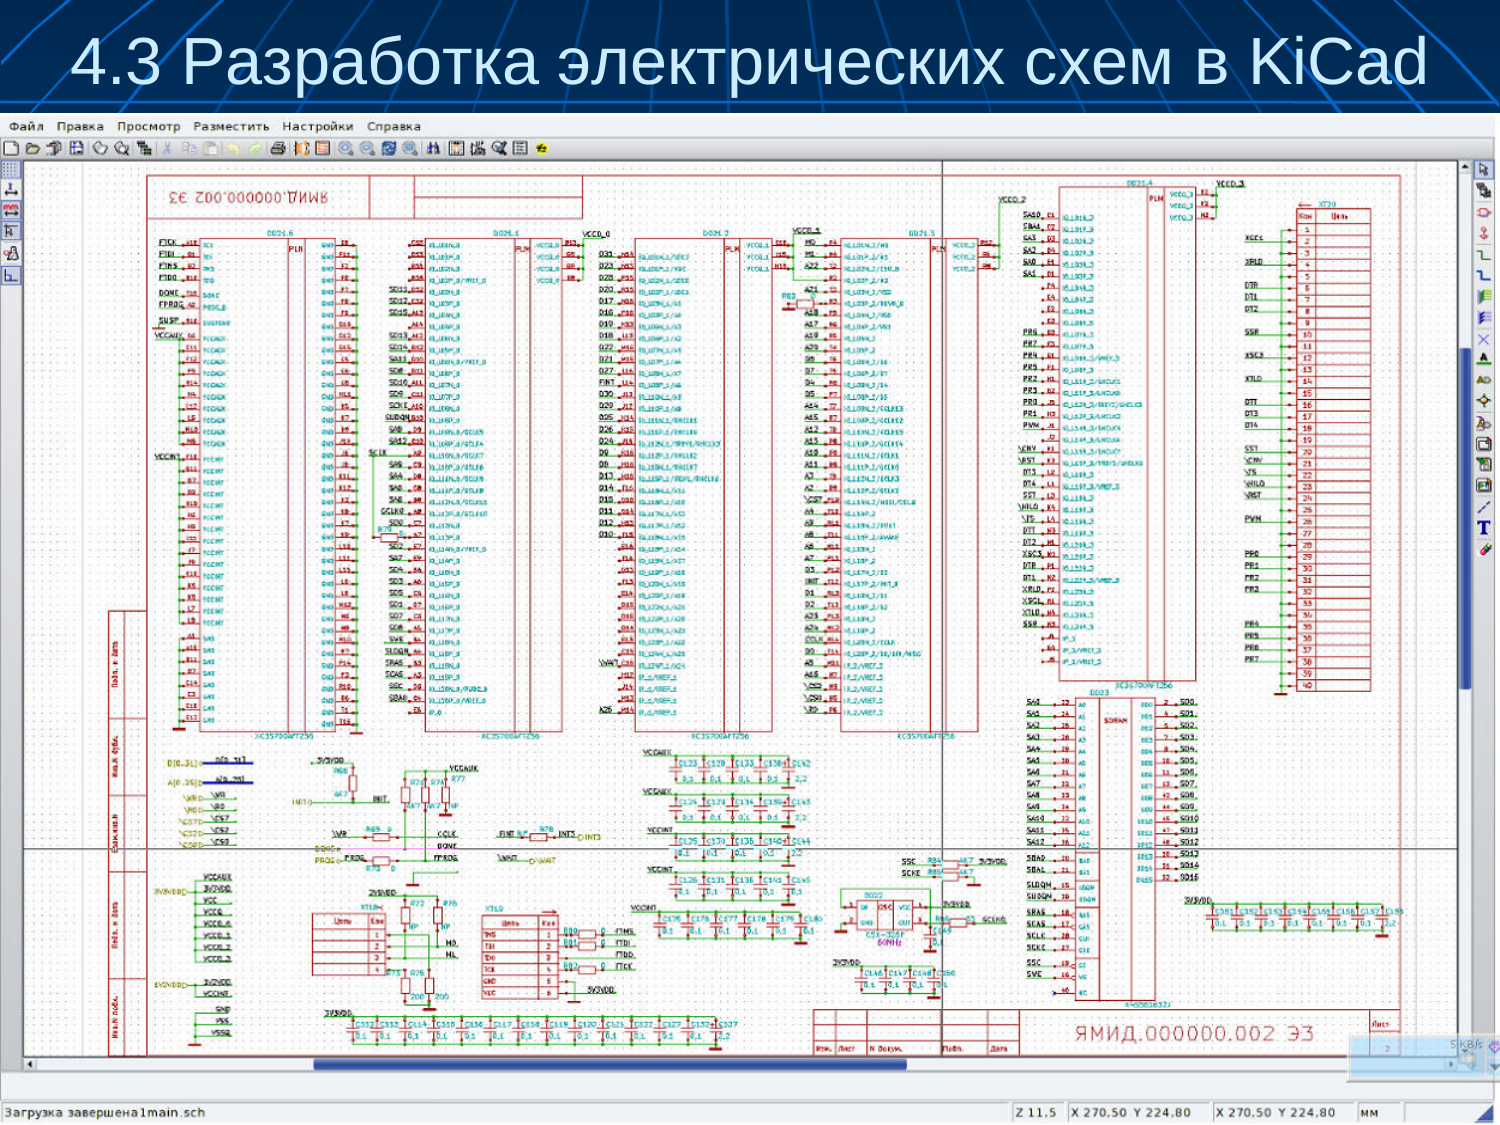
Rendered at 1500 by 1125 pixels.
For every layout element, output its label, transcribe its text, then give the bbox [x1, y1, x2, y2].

picture [0, 113, 1500, 1125]
text_box 4.3 Разработка электрических схем в KiCad [0, 22, 1500, 93]
